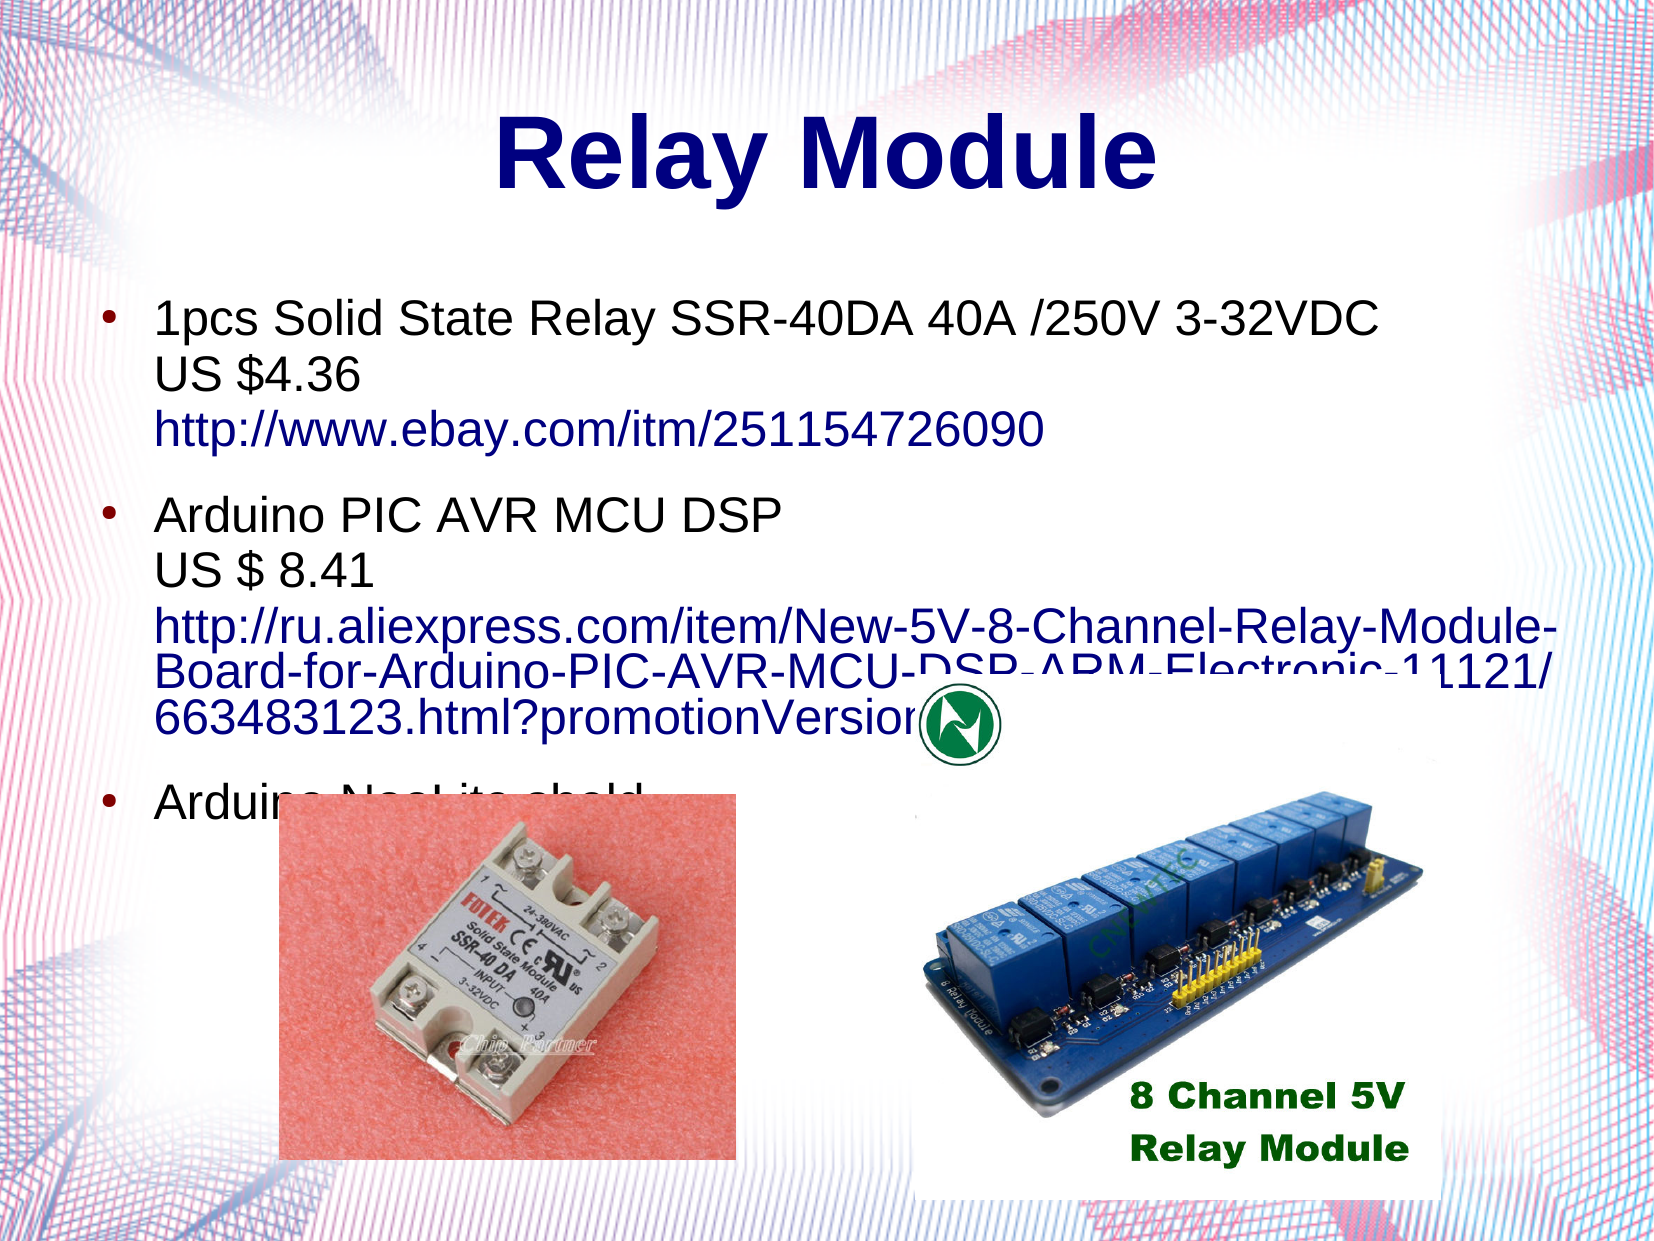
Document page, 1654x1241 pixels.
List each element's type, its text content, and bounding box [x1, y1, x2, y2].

list 1pcs Solid State Relay SSR-40DA 40A /250V 3-32VDC US $4.36 http://www.ebay.com/itm/251154726090 Arduino PIC AVR MCU DSP US $ 8.41 http://ru.aliexpress.com/item/New-5V-8-Channel-Relay-Module-Board-for-Arduino-PIC-AVR-MCU-DSP-ARM-Electronic-11121/663483123.html?promotionVersion=1 Arduino NooLite sheld [82, 290, 1571, 1010]
title Relay Module [82, 49, 1571, 257]
picture [0, 0, 1654, 1241]
